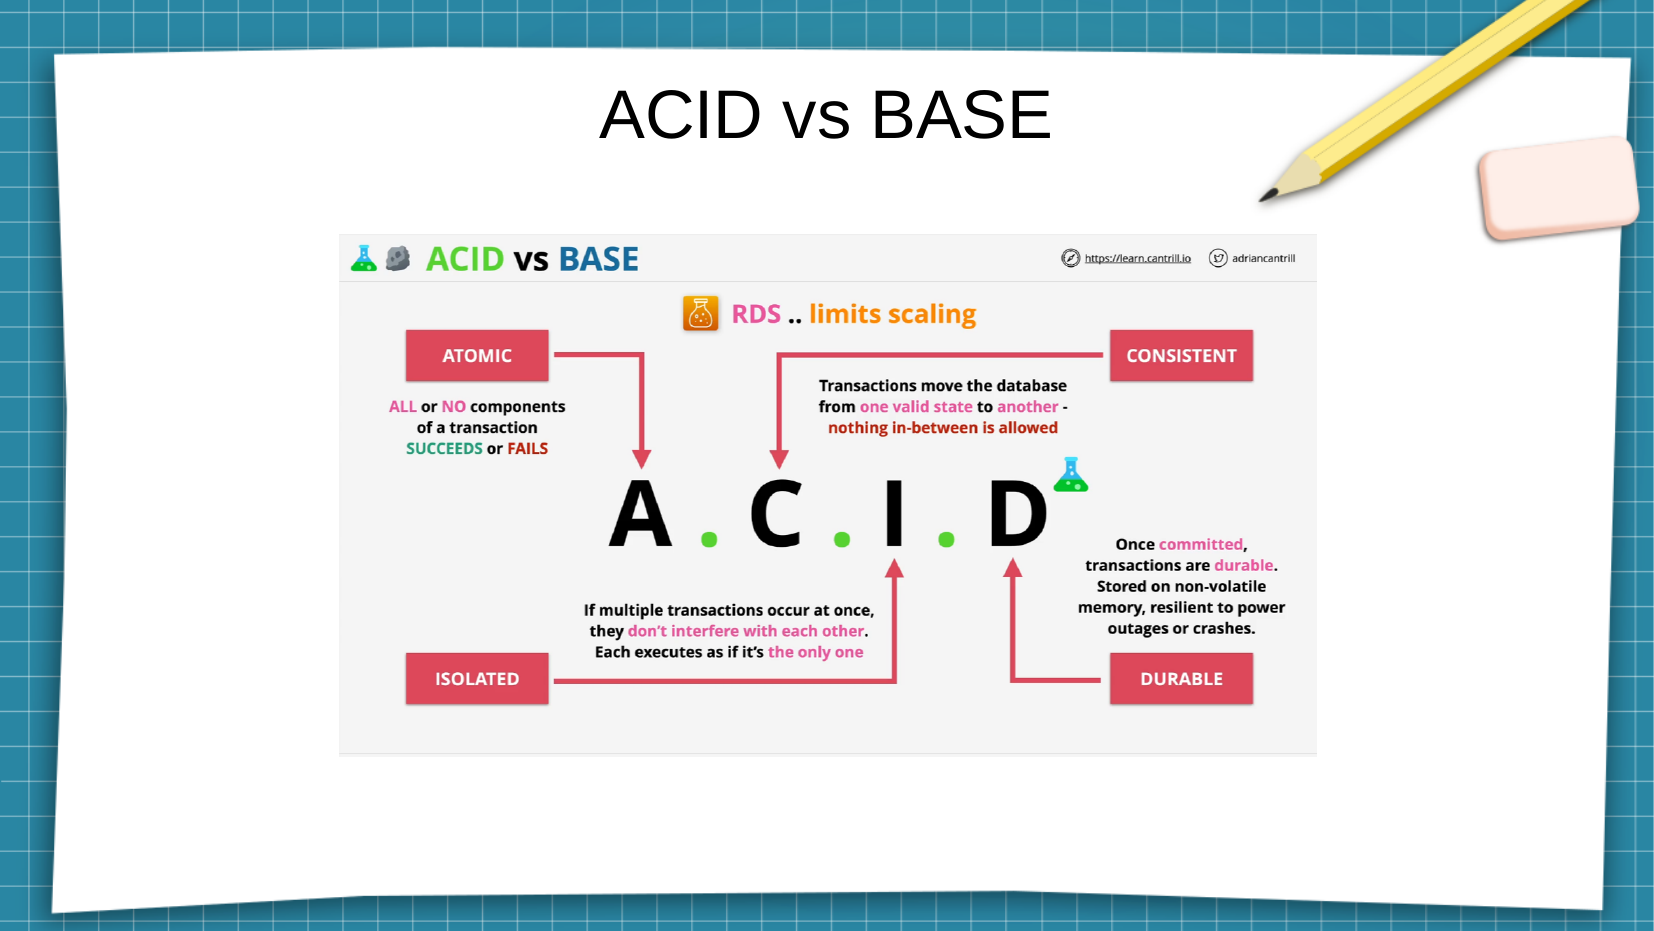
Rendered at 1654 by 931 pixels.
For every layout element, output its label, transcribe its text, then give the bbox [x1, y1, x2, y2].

title ACID vs BASE [82, 37, 1571, 193]
picture [0, 0, 1654, 931]
